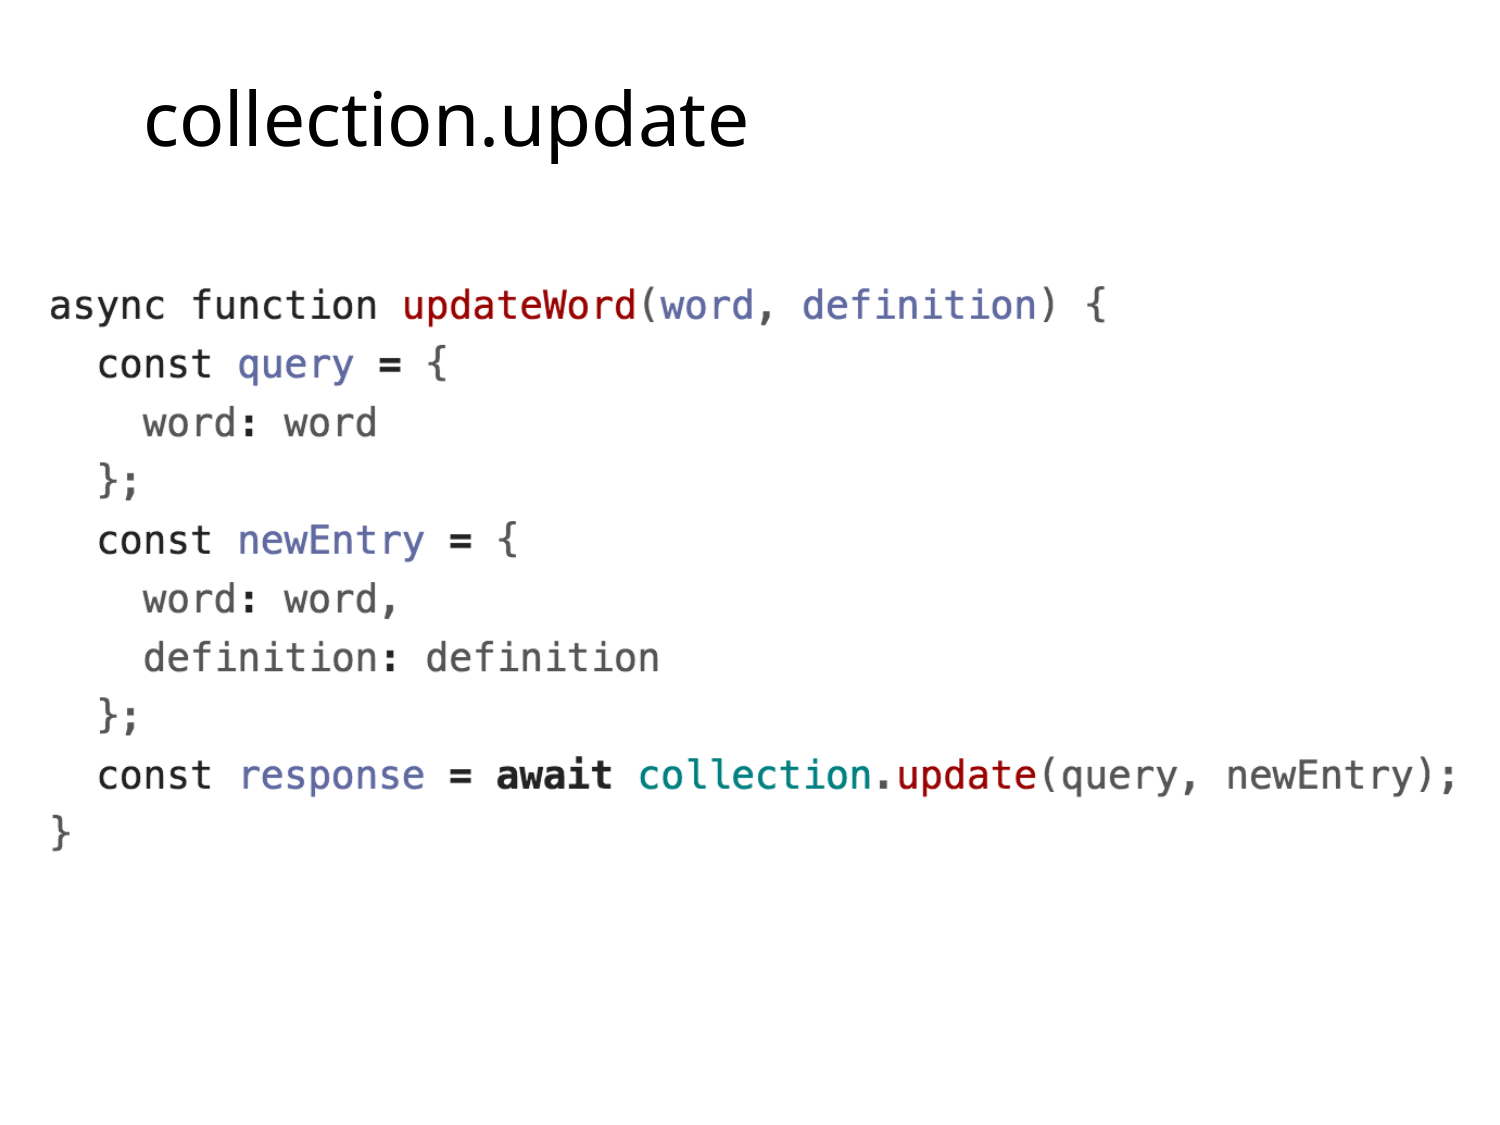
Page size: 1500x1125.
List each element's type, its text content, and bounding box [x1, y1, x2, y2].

title collection.update [128, 56, 1372, 183]
picture [24, 271, 1475, 891]
